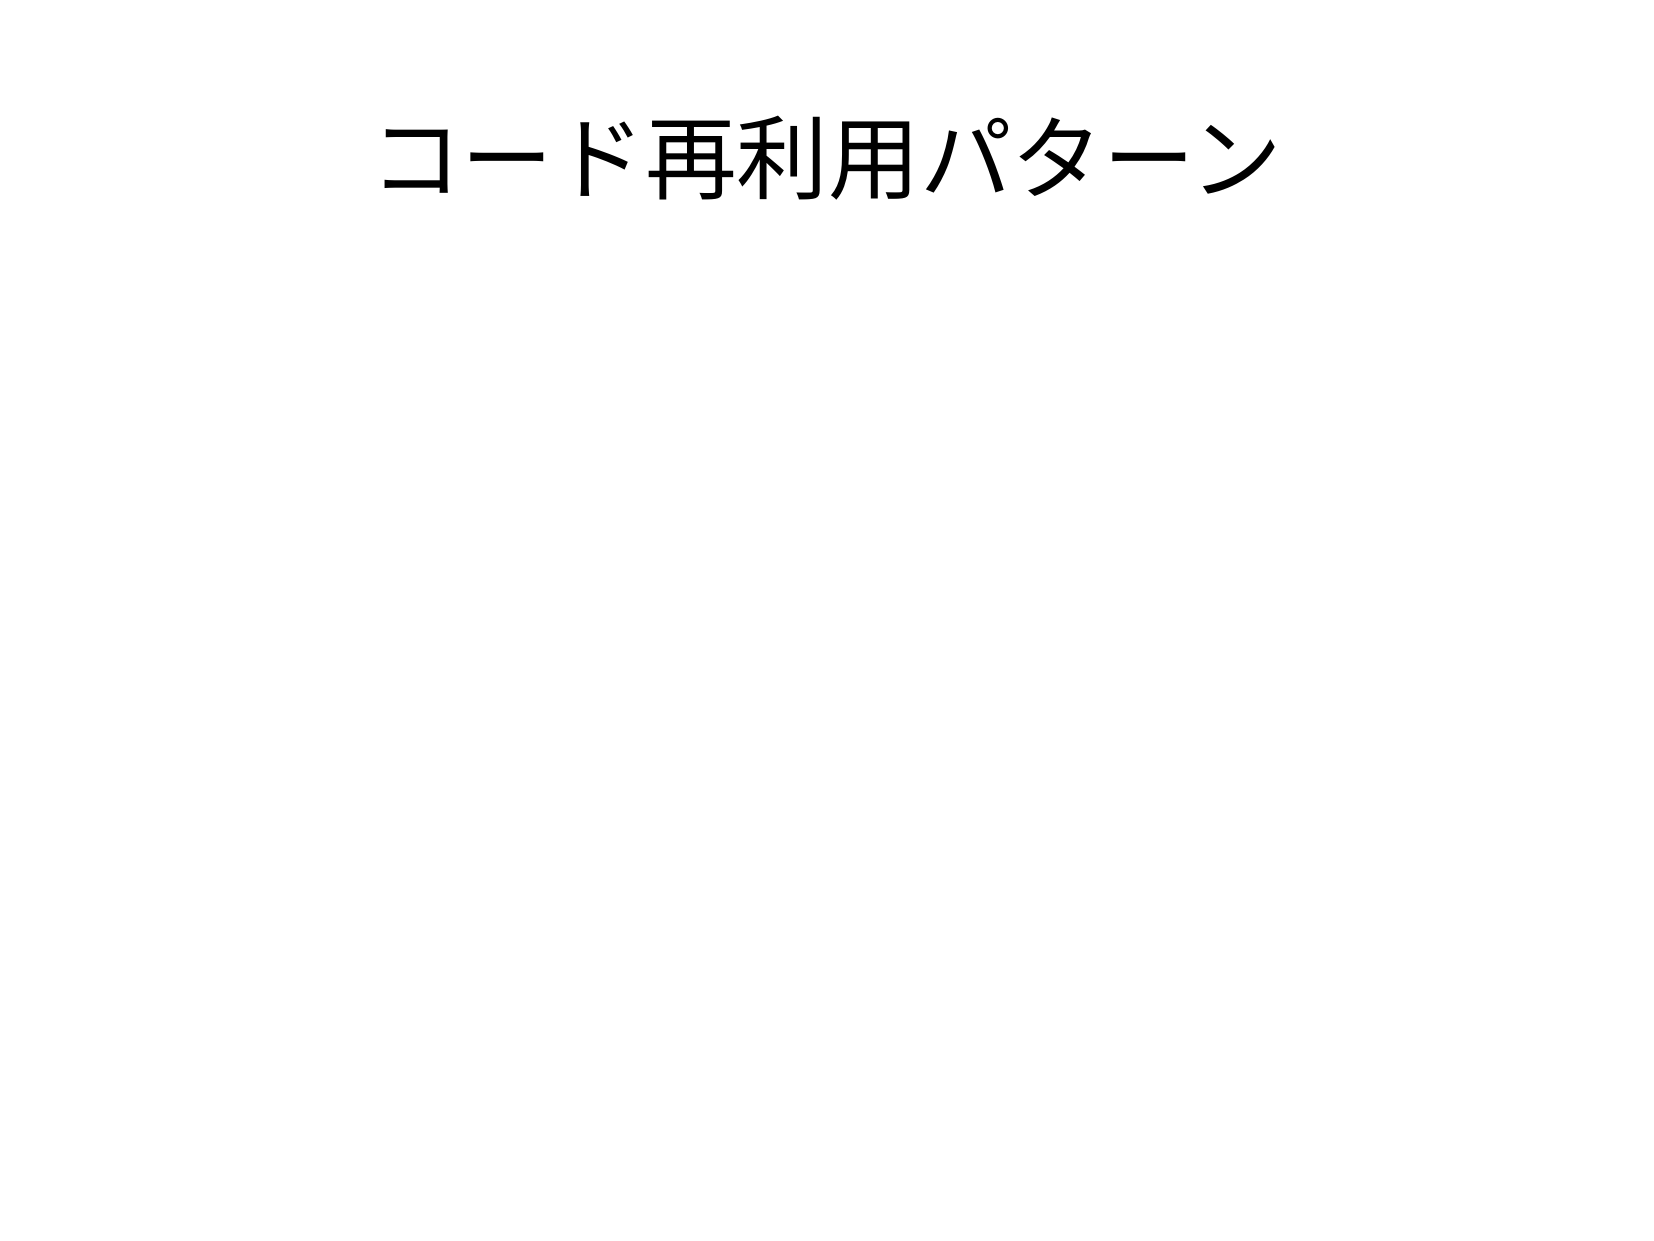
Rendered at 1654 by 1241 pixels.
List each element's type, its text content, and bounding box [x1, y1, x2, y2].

title コード再利用パターン [82, 49, 1571, 257]
